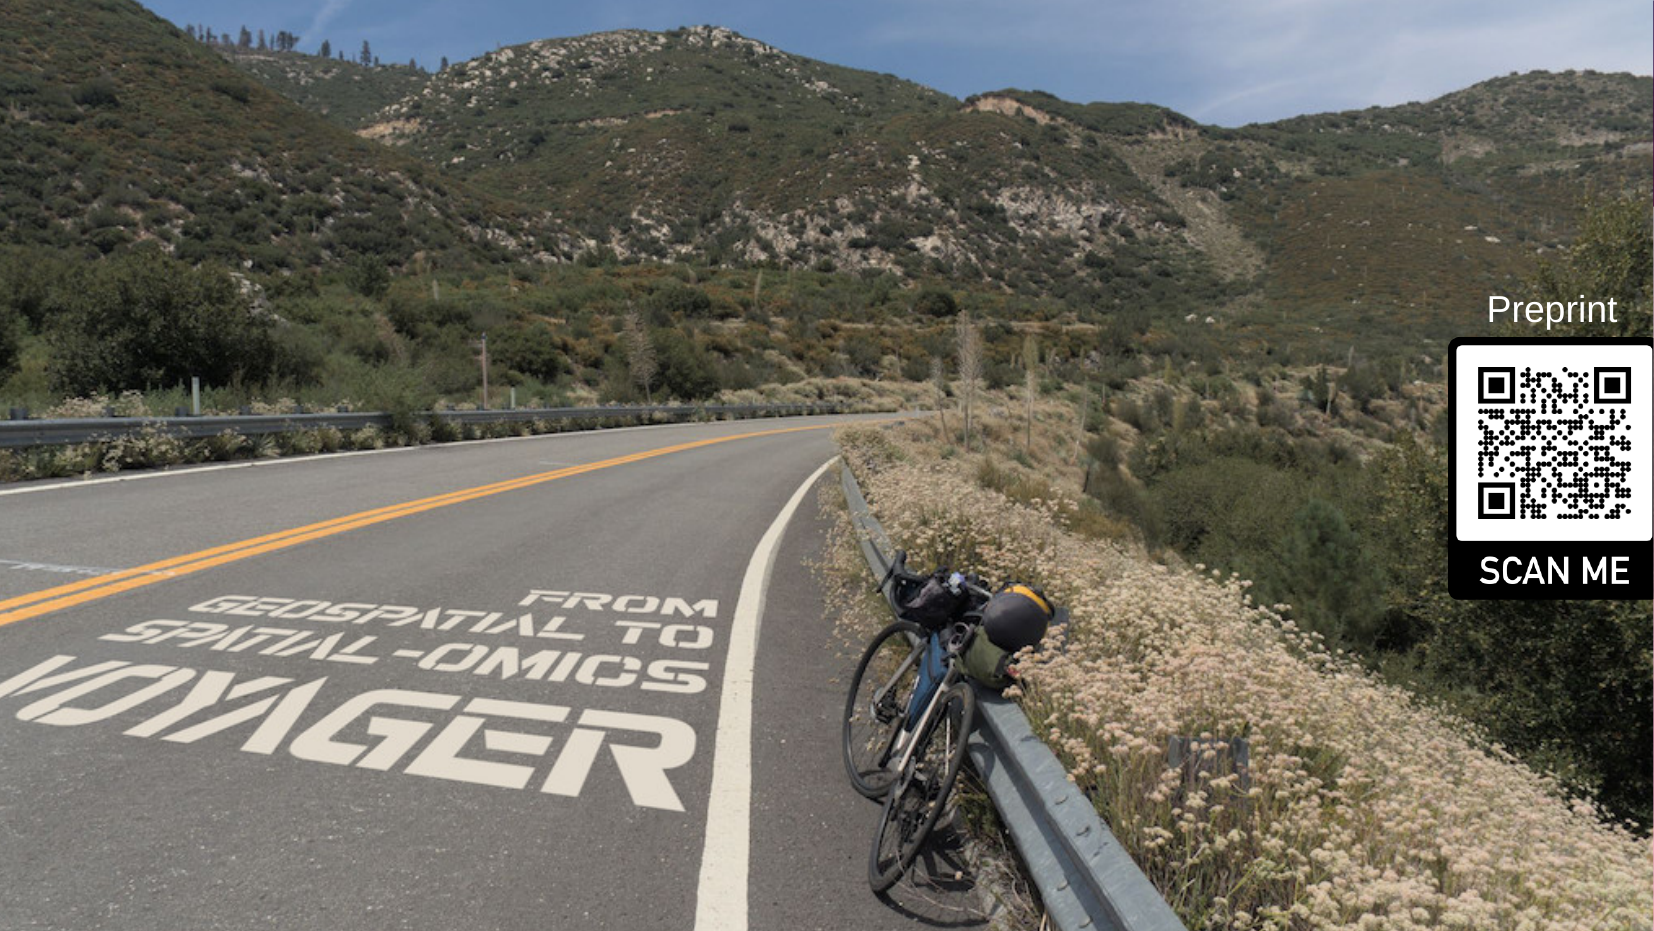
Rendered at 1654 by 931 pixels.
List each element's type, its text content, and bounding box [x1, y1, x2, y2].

picture [0, 0, 1654, 931]
text_box Preprint [1471, 280, 1633, 338]
